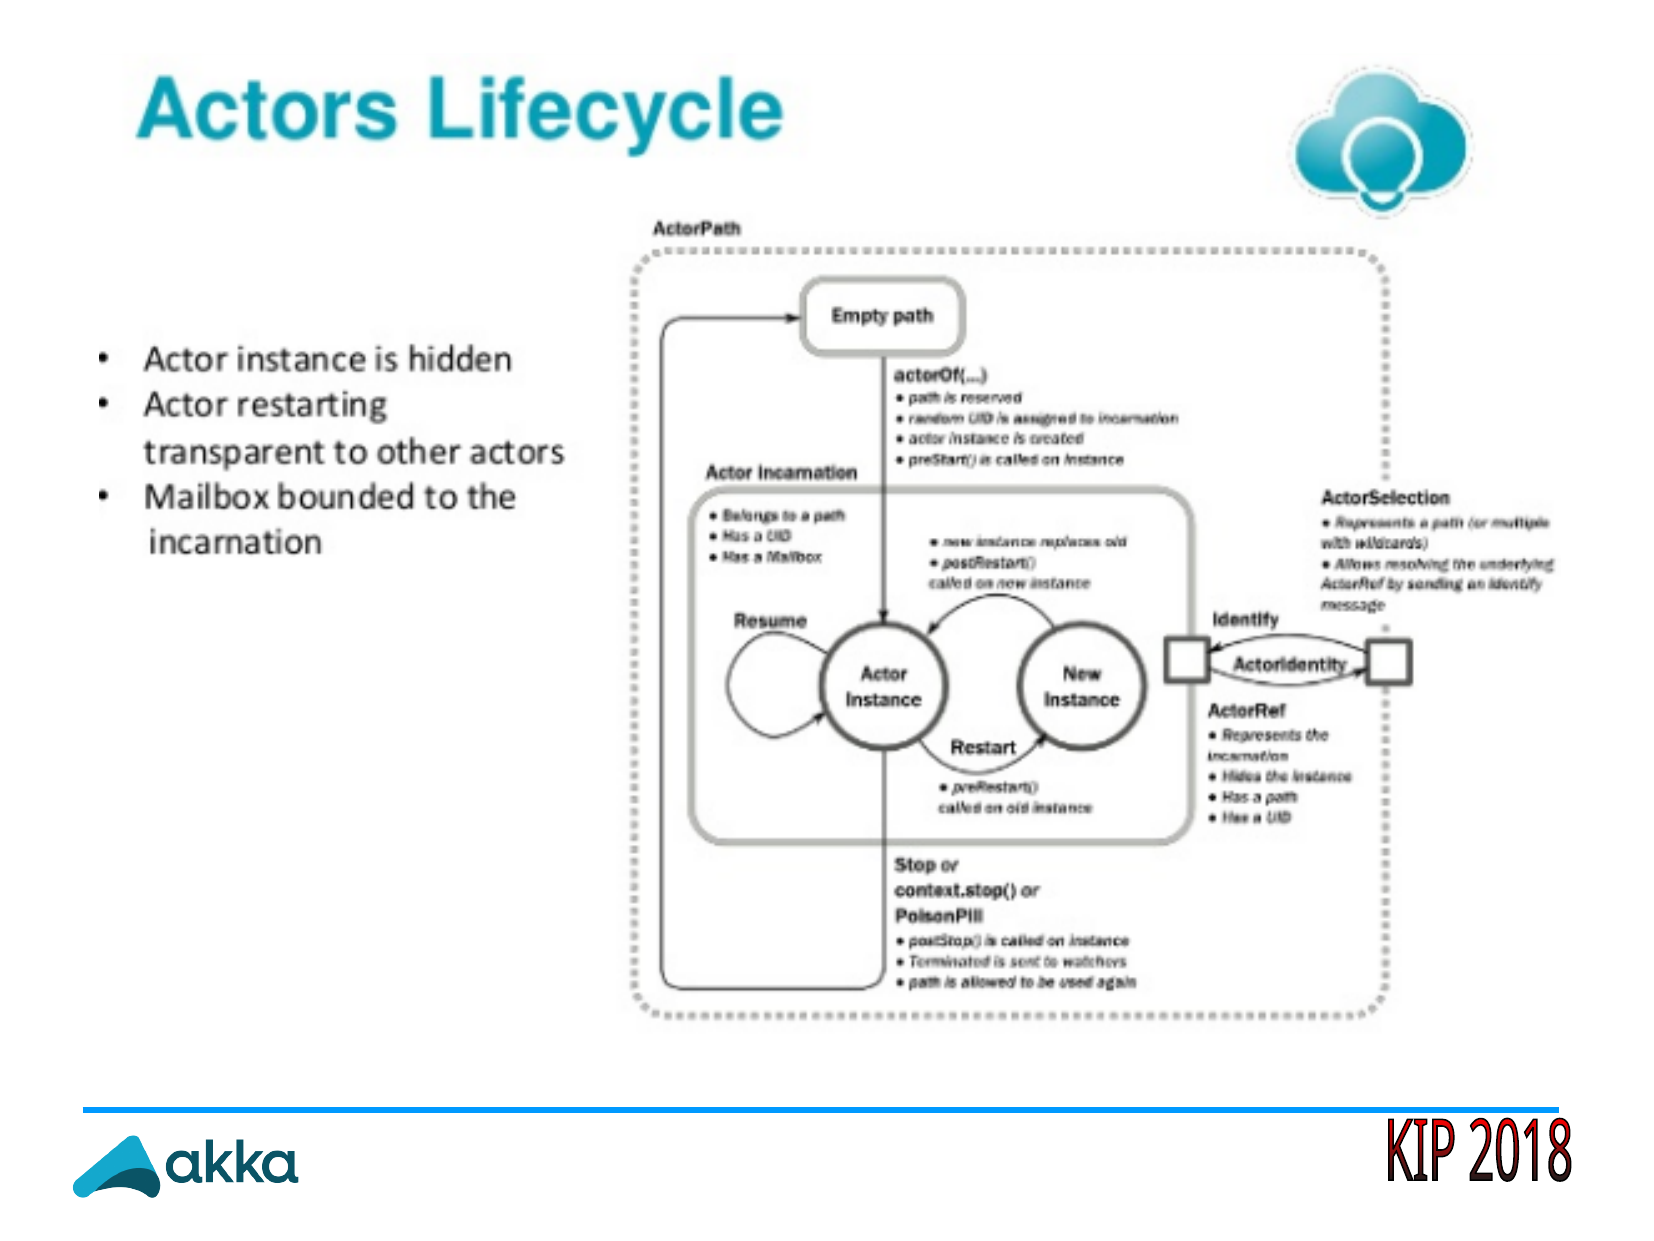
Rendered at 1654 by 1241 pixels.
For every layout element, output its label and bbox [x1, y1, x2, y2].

picture [61, 1116, 306, 1217]
picture [99, 53, 1561, 1096]
